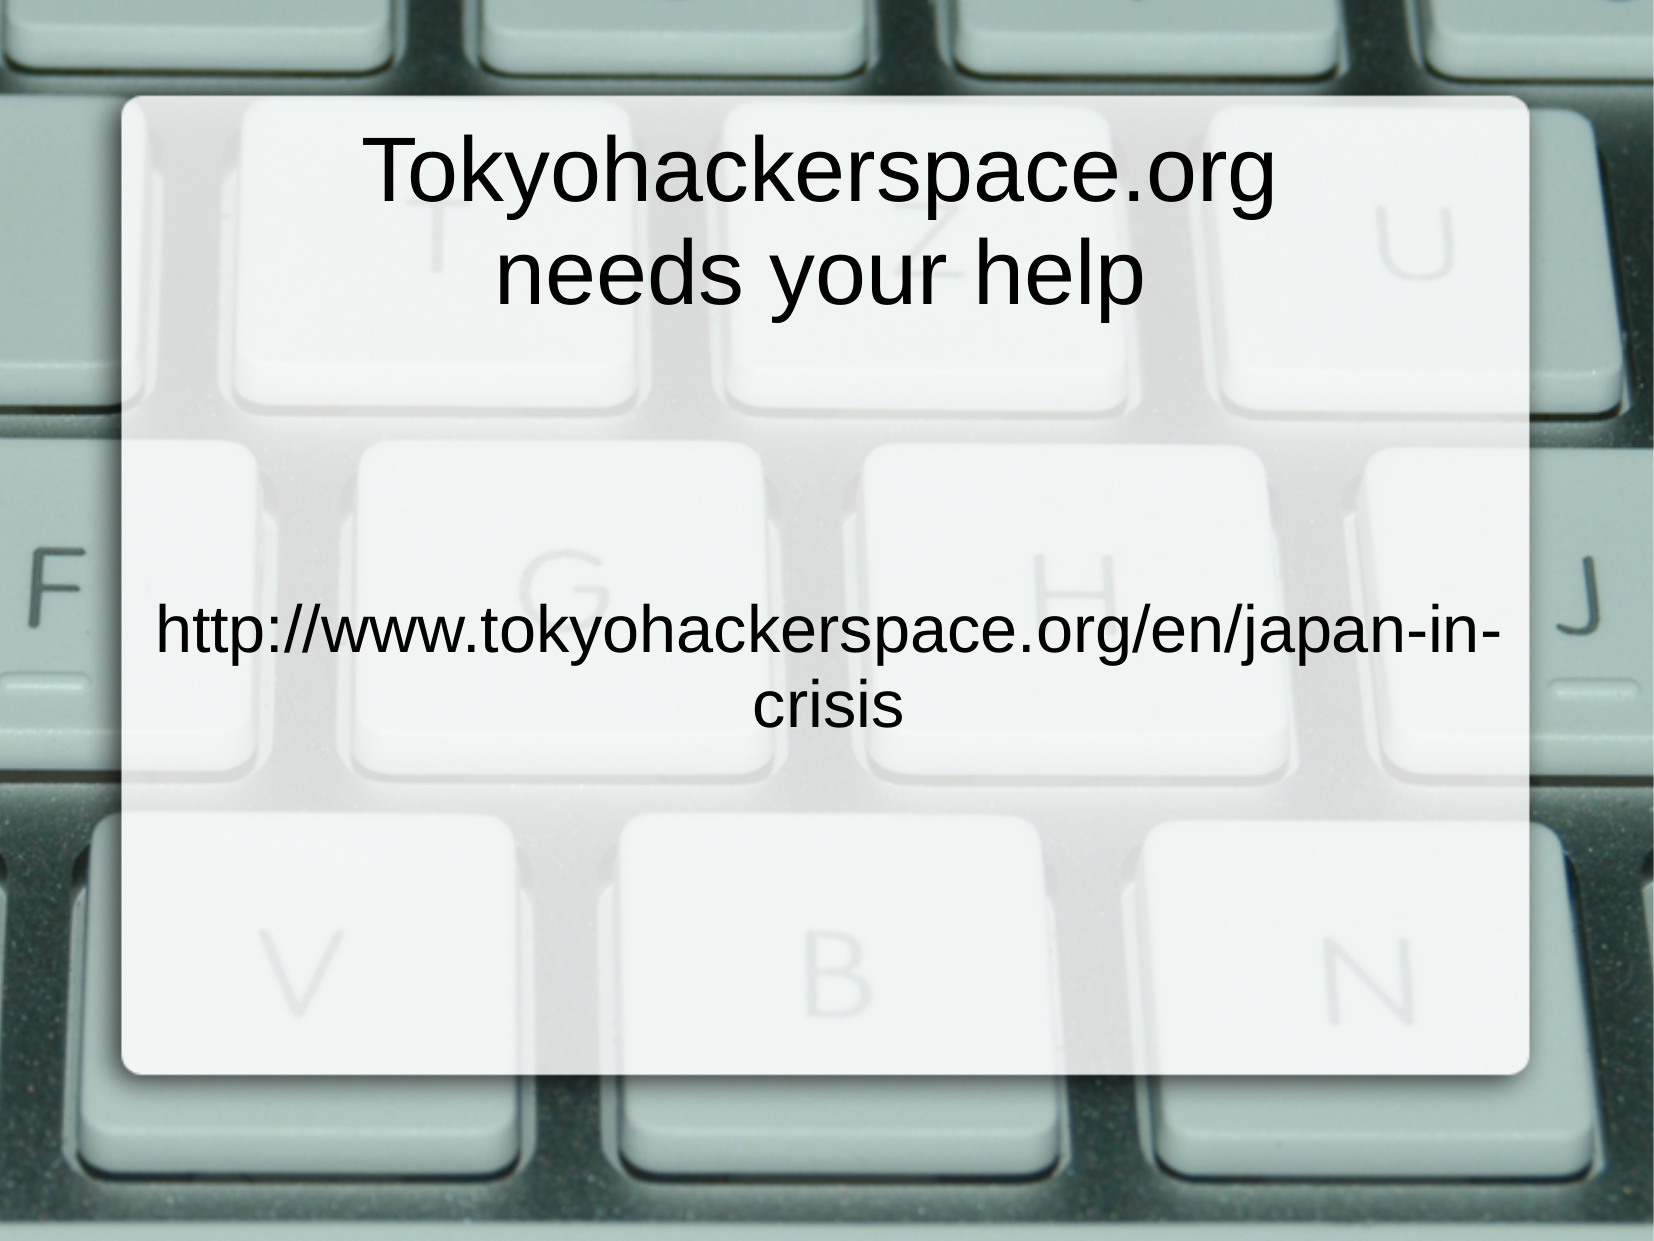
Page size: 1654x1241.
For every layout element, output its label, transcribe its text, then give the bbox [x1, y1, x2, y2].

picture [0, 0, 1654, 1241]
subtitle http://www.tokyohackerspace.org/en/japan-in-crisis [150, 359, 1509, 976]
title Tokyohackerspace.org needs your help [135, 118, 1506, 324]
